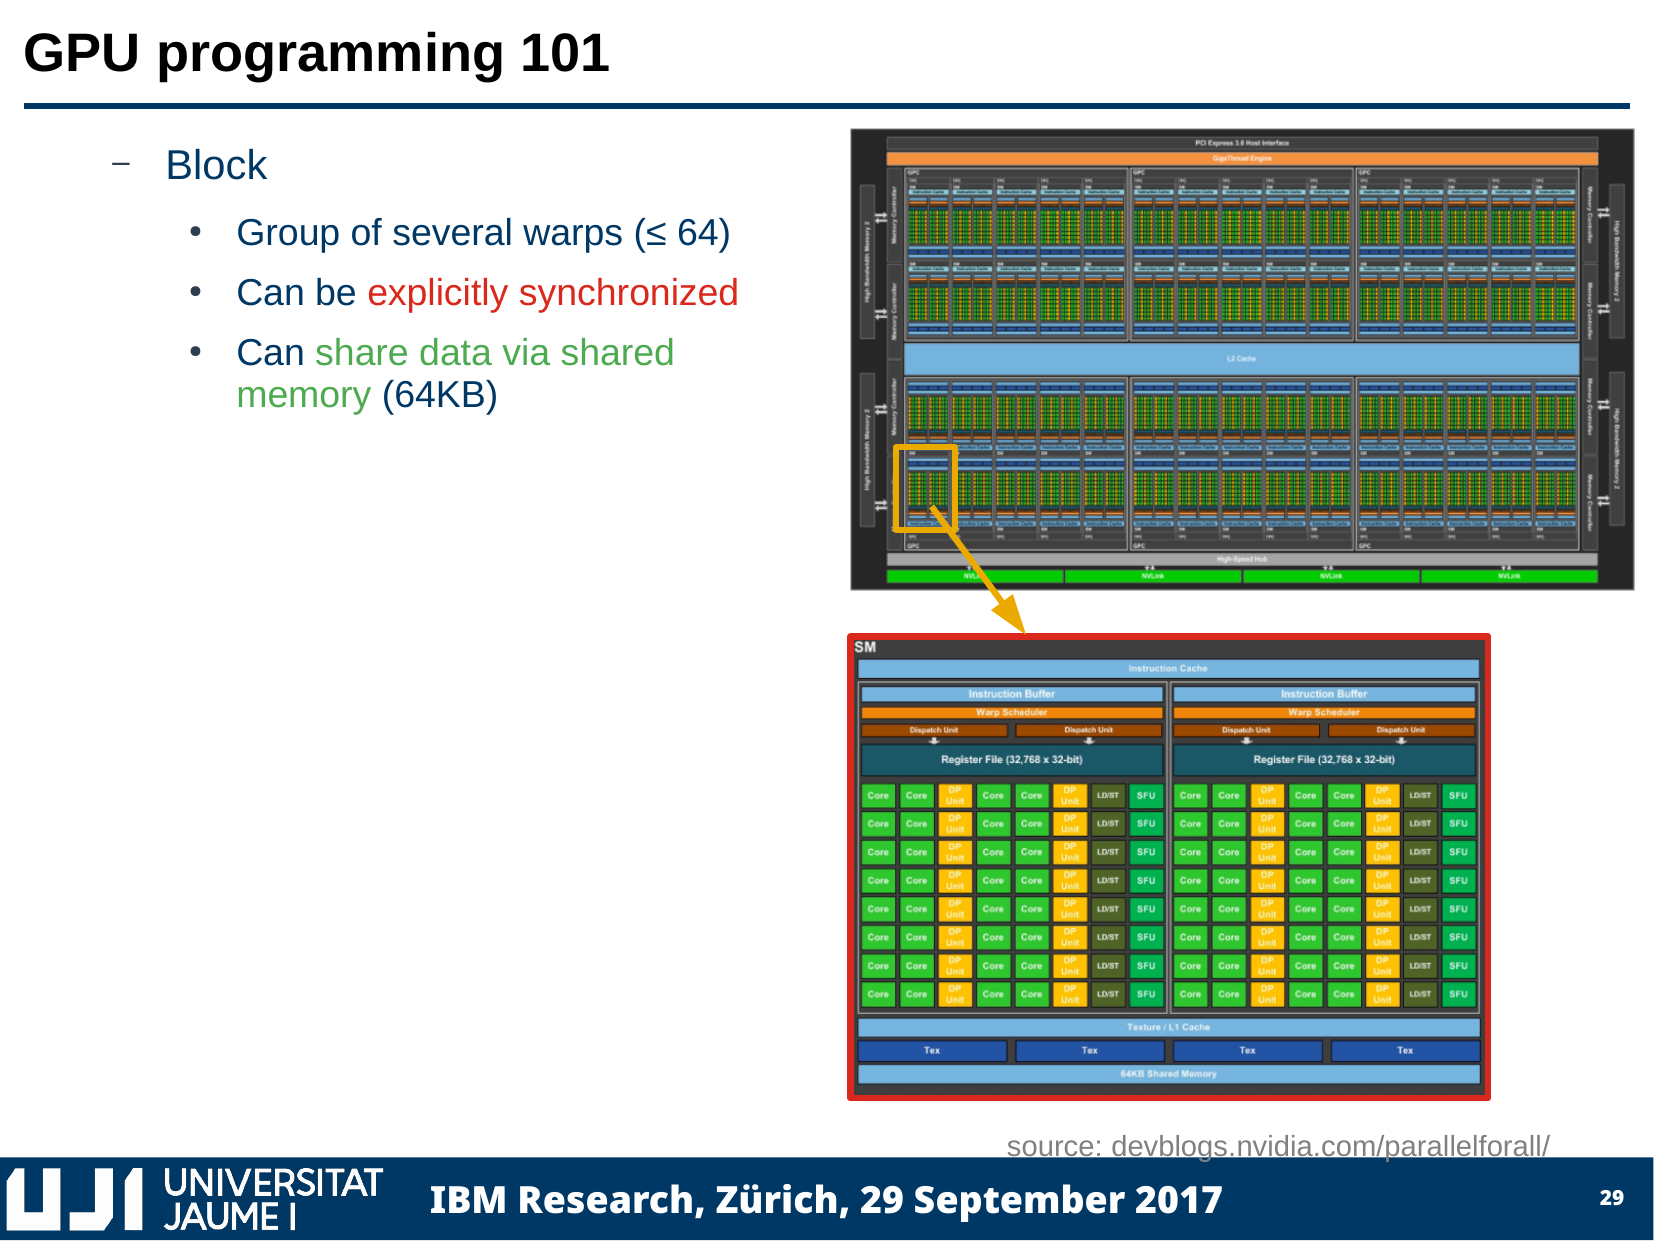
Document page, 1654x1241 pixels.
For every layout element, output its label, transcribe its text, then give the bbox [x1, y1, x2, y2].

picture [0, 1158, 390, 1241]
title GPU programming 101 [23, 0, 1630, 107]
picture [899, 450, 952, 527]
picture [850, 128, 1635, 591]
text_box source: devblogs.nvidia.com/parallelforall/ [992, 1122, 1567, 1170]
list Block Group of several warps (≤ 64) Can be explicitly synchronized Can share data via shared memory (64KB) [23, 141, 808, 1134]
picture [854, 640, 1485, 1095]
